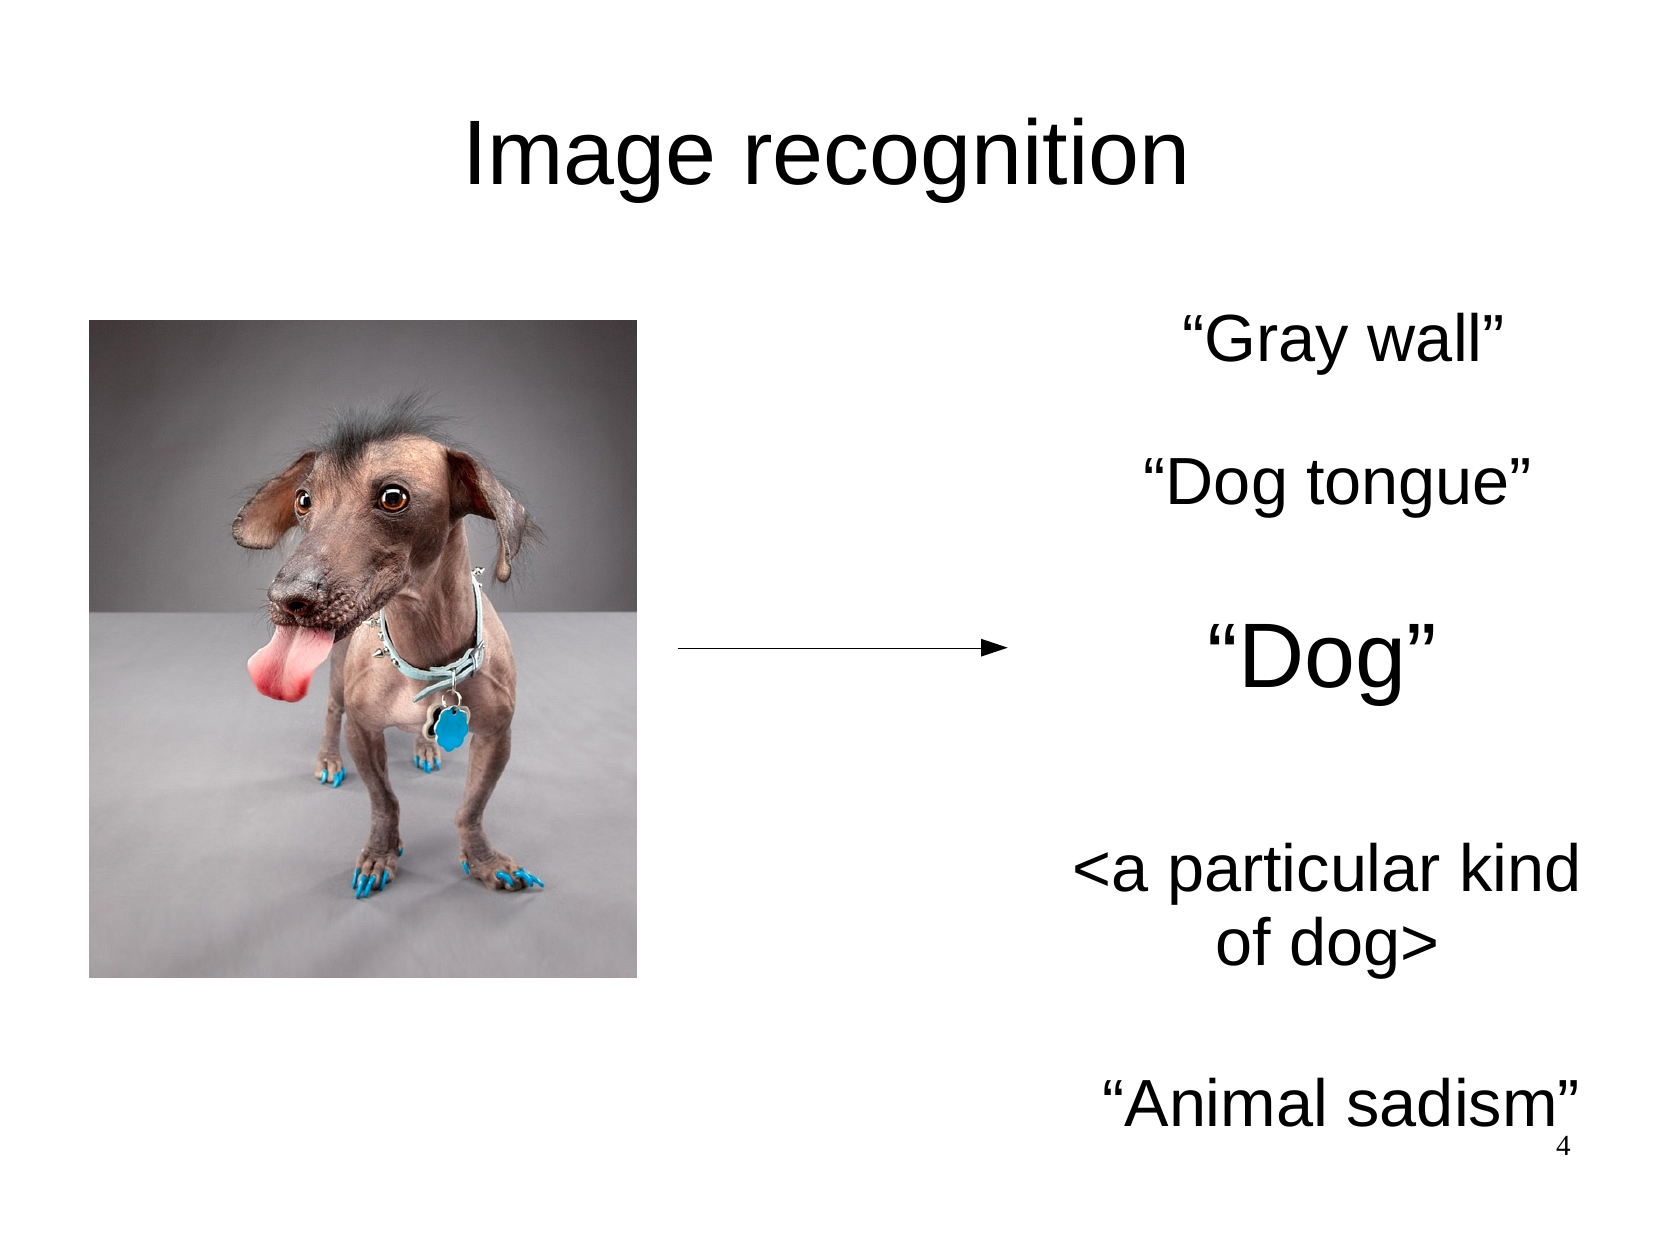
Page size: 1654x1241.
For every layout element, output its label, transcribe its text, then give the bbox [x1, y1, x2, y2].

title Image recognition [82, 49, 1571, 257]
picture [89, 320, 637, 978]
text_box “Gray wall” [1133, 301, 1554, 377]
text_box “Dog” [1047, 604, 1598, 708]
text_box “Animal sadism” [1066, 1051, 1617, 1155]
text_box “Dog tongue” [1130, 430, 1546, 533]
text_box <a particular kind of dog> [1052, 830, 1603, 981]
